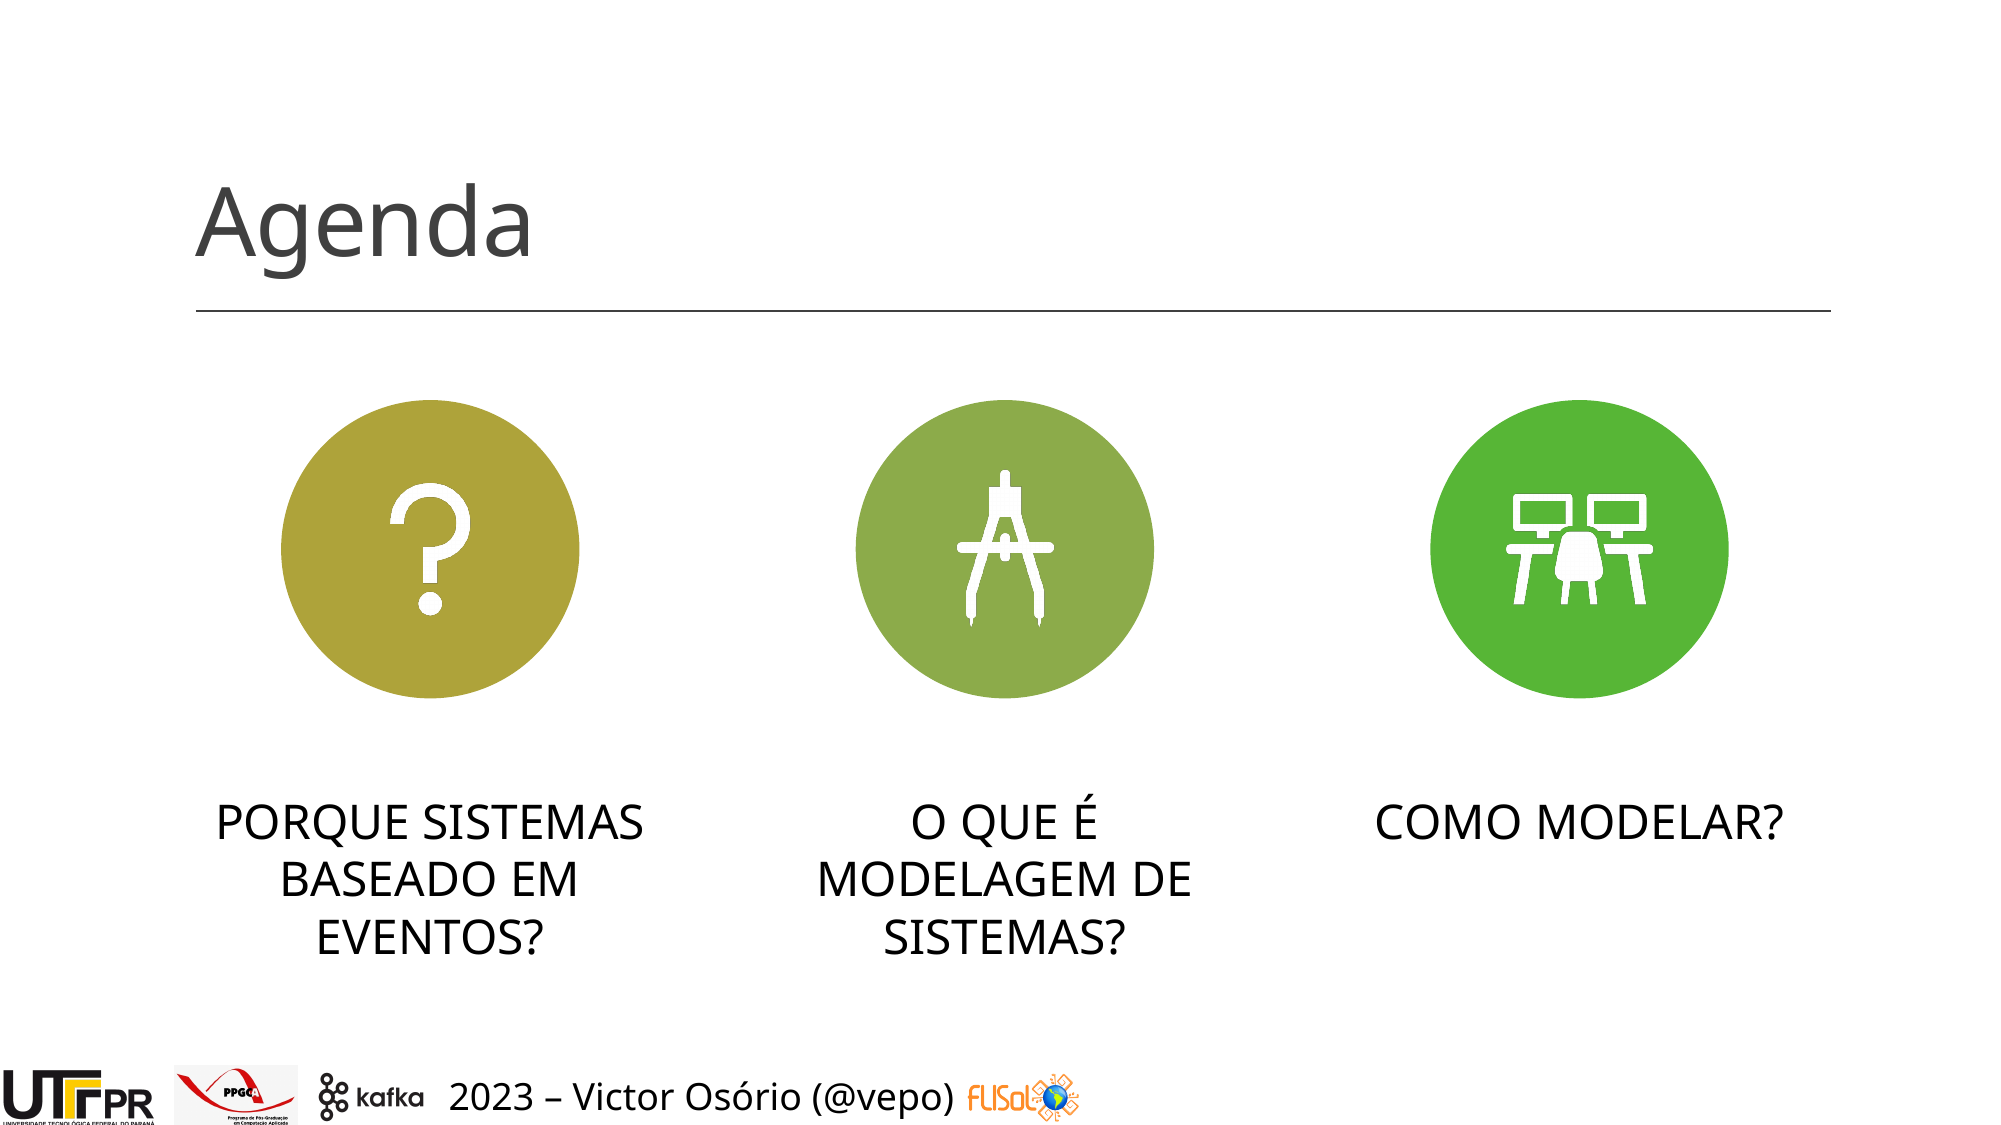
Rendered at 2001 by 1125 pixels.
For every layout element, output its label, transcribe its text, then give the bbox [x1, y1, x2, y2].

text_box Porque sistemas baseado em eventos? [185, 791, 675, 910]
text_box Como modelar? [1335, 791, 1825, 910]
text_box O que é modelagem de sistemas? [760, 791, 1250, 910]
picture [315, 1066, 427, 1125]
text_box [855, 400, 1155, 699]
title Agenda [180, 47, 1830, 285]
picture [957, 1067, 1091, 1125]
picture [174, 1065, 298, 1125]
picture [2, 1067, 156, 1125]
text_box [1430, 400, 1729, 699]
text_box [281, 400, 580, 699]
